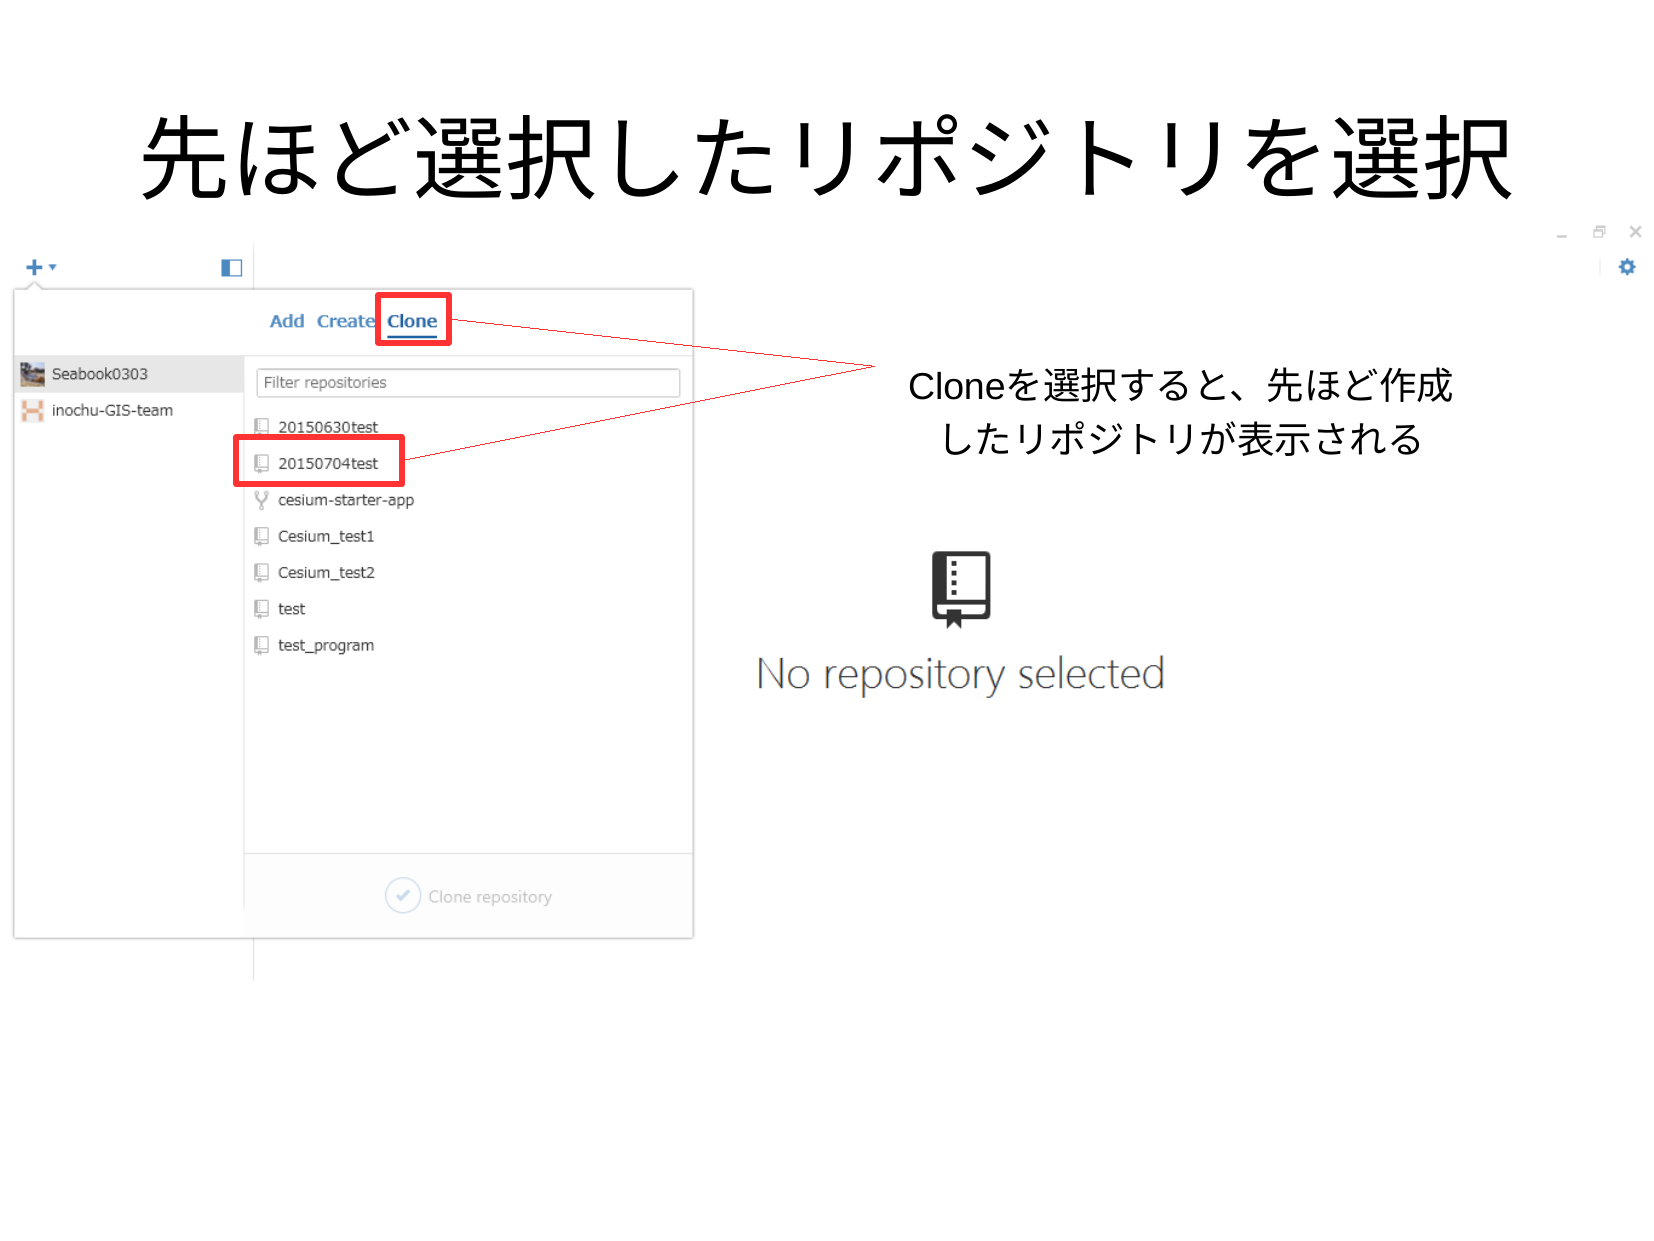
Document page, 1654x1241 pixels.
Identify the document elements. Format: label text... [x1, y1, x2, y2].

title 先ほど選択したリポジトリを選択 [82, 49, 1571, 216]
text_box Cloneを選択すると、先ほど作成したリポジトリが表示される [879, 348, 1483, 443]
picture [0, 216, 1654, 981]
